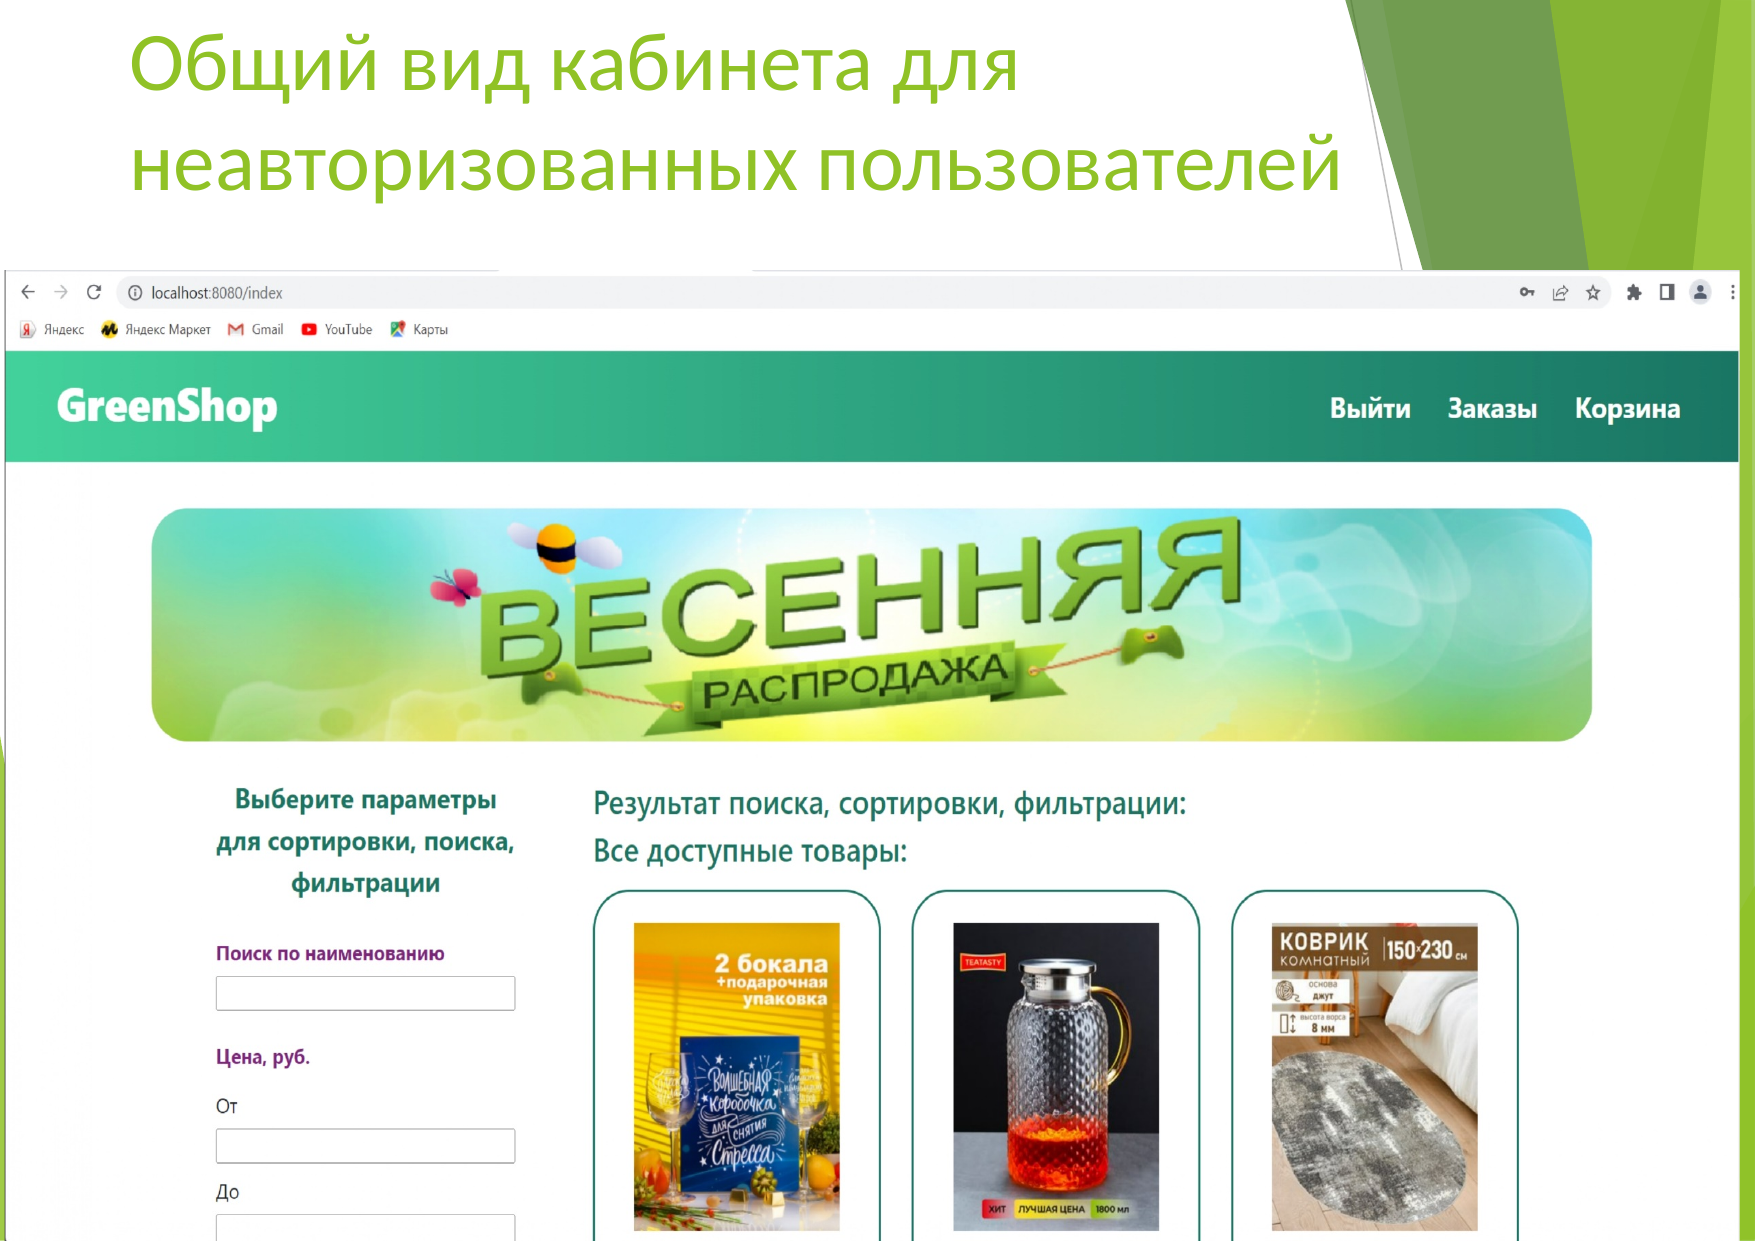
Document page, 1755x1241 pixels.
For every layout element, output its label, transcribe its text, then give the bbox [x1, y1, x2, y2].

title Общий вид кабинета для неавторизованных пользователей [114, 0, 1640, 200]
picture [4, 270, 1740, 1241]
